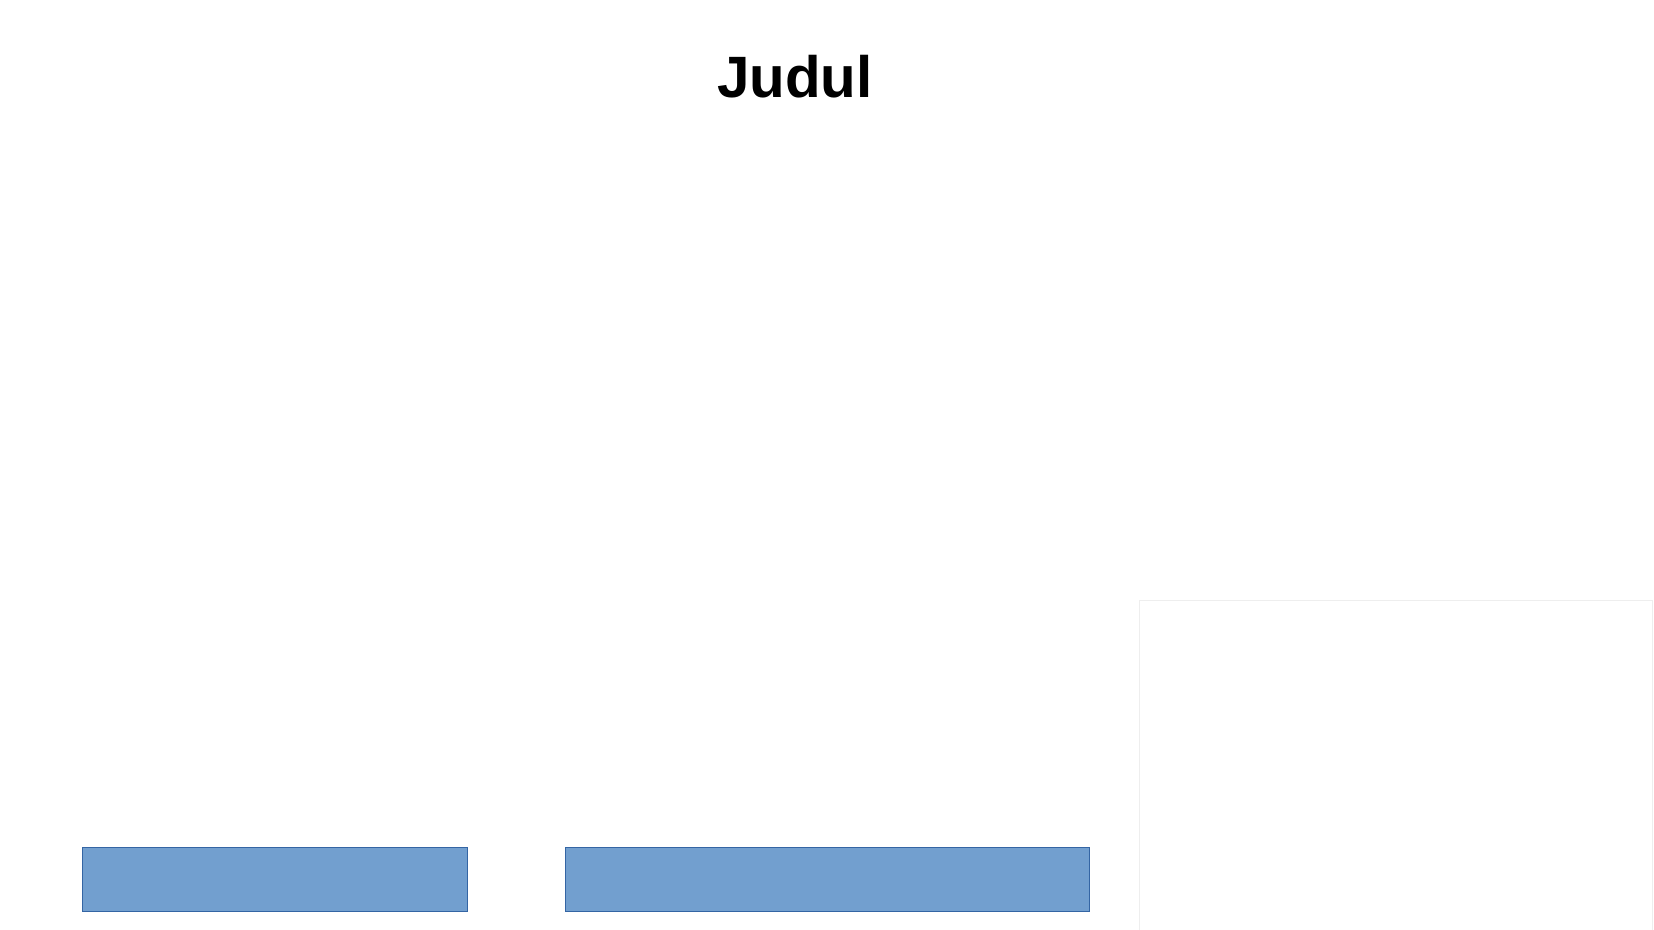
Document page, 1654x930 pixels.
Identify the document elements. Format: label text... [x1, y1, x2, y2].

title Judul [240, 0, 1351, 156]
